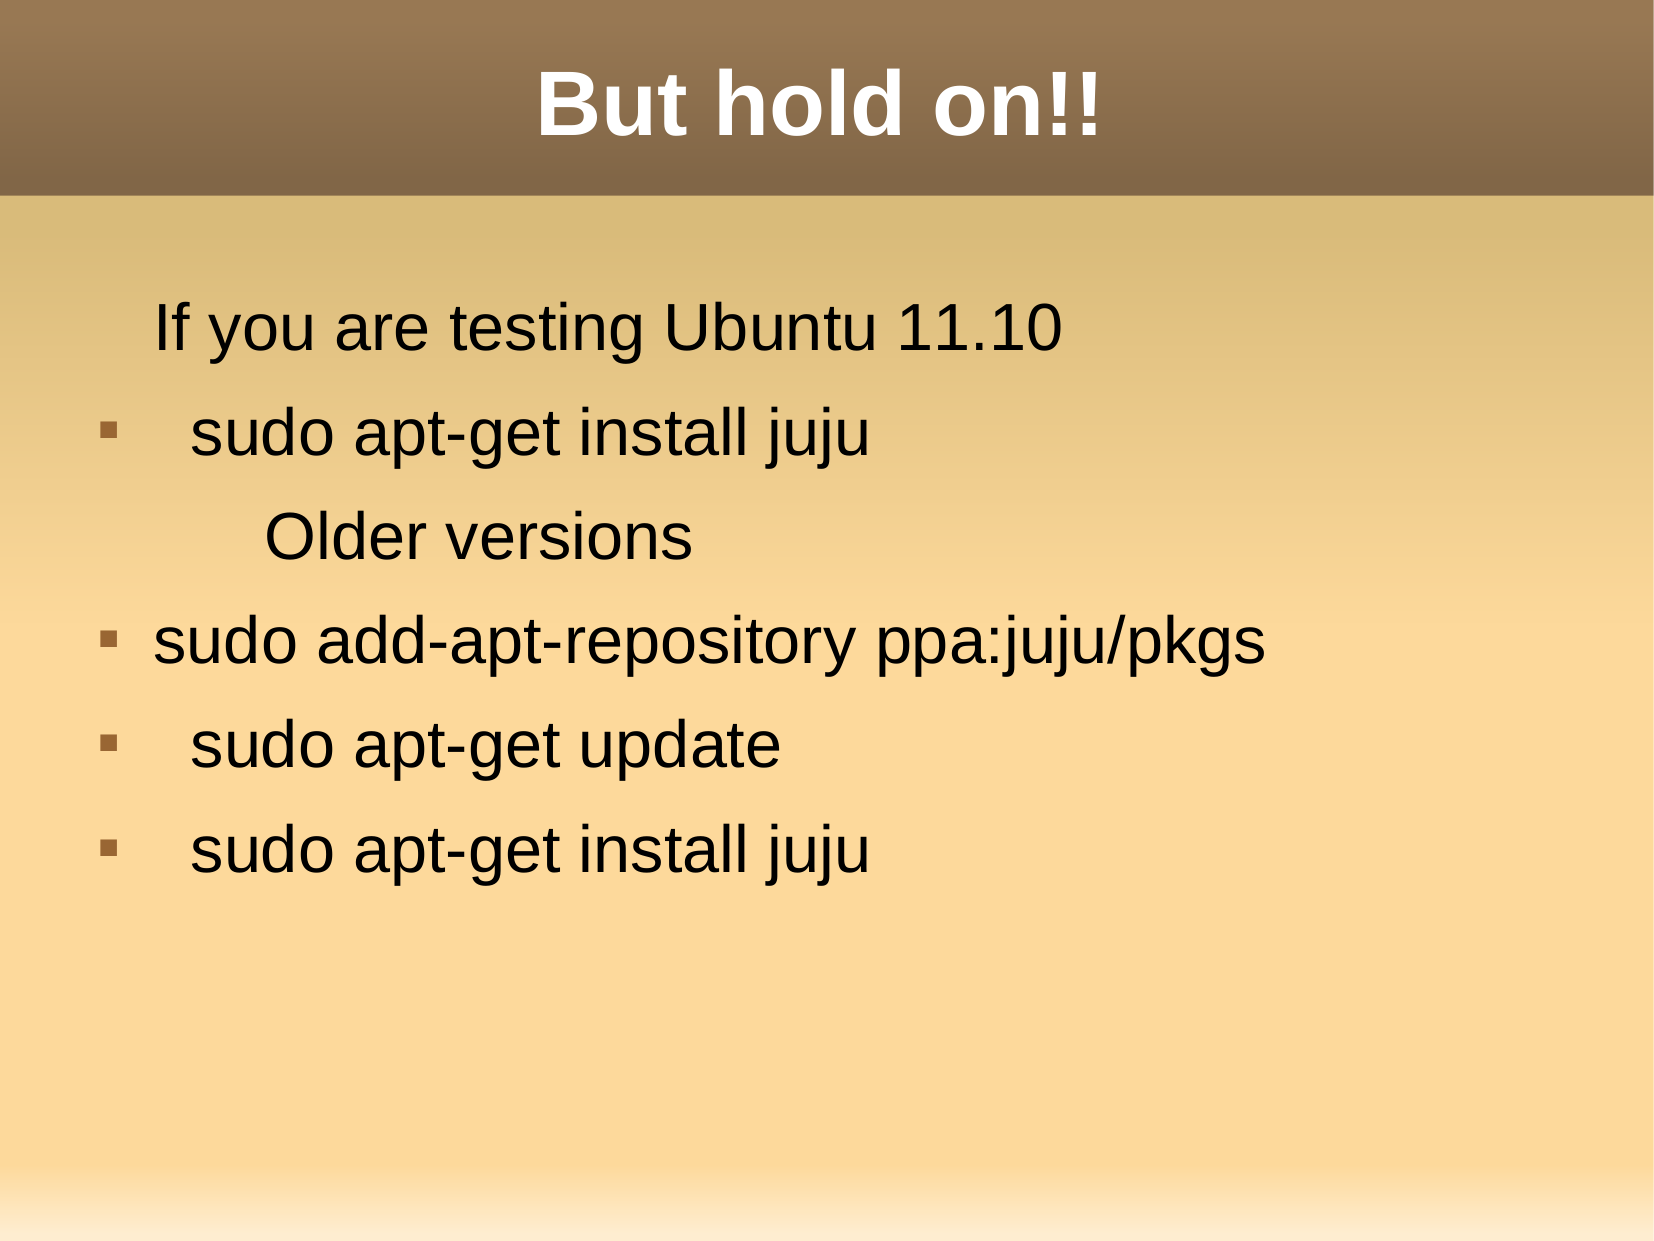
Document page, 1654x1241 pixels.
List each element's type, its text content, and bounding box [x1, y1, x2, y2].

list If you are testing Ubuntu 11.10 sudo apt-get install juju Older versions sudo add-apt-repository ppa:juju/pkgs sudo apt-get update sudo apt-get install juju [82, 290, 1571, 1094]
picture [0, 0, 1654, 1241]
title But hold on!! [76, 7, 1565, 200]
